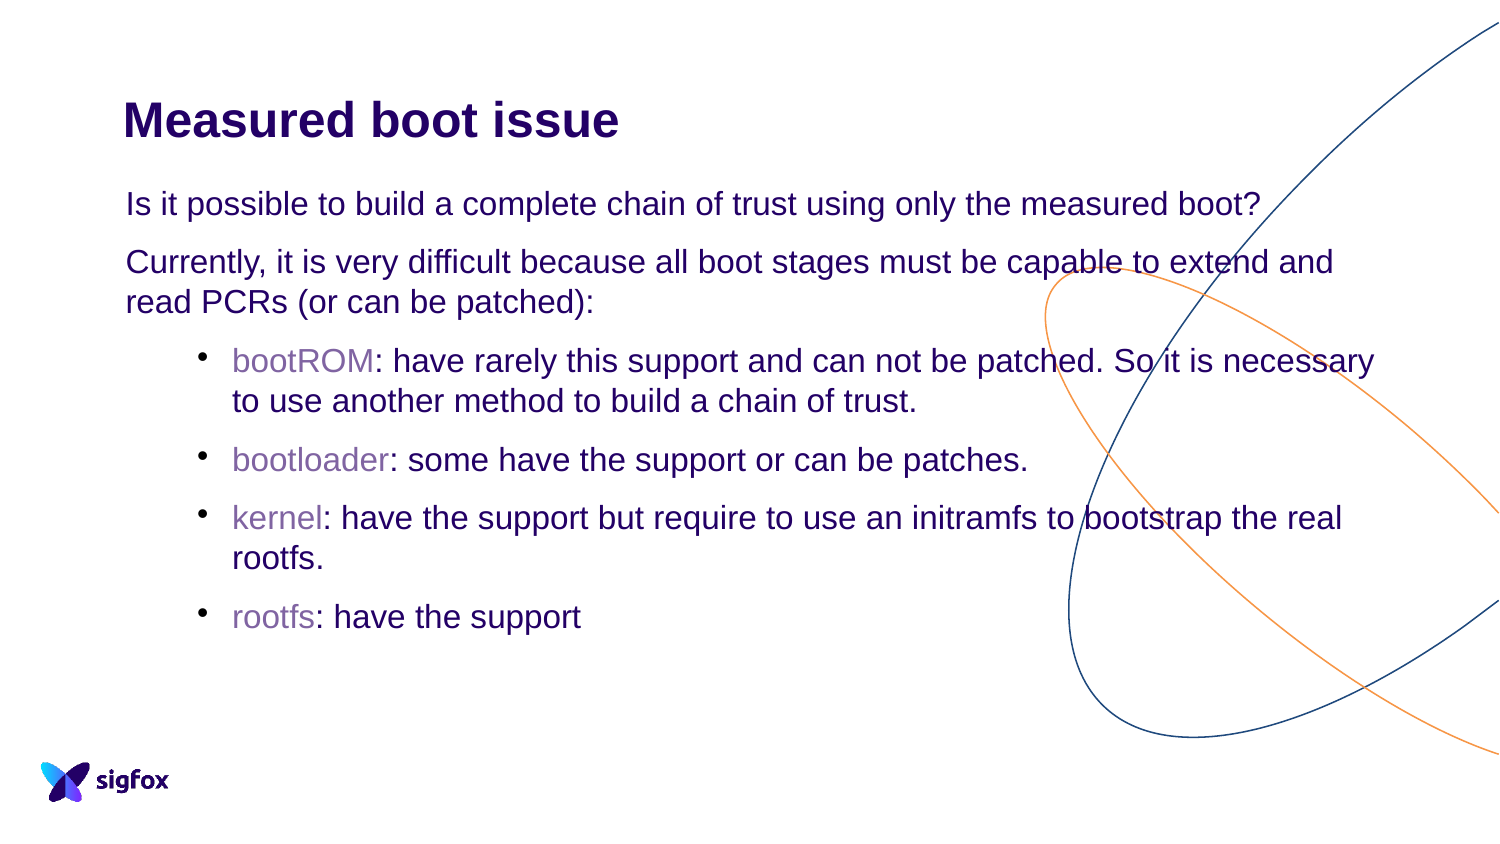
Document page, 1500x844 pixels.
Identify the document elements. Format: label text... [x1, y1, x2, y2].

picture [36, 760, 174, 803]
text_box Is it possible to build a complete chain of trust using only the measured boot? Currently, it is very difficult because all boot stages must be capable to extend and read PCRs (or can be patched): bootROM: have rarely this support and can not be patched. So it is necessary to use another method to build a chain of trust. bootloader: some have the support or can be patches. kernel: have the support but require to use an initramfs to bootstrap the real rootfs. rootfs: have the support [125, 181, 1395, 663]
text_box Measured boot issue [122, 87, 1358, 142]
